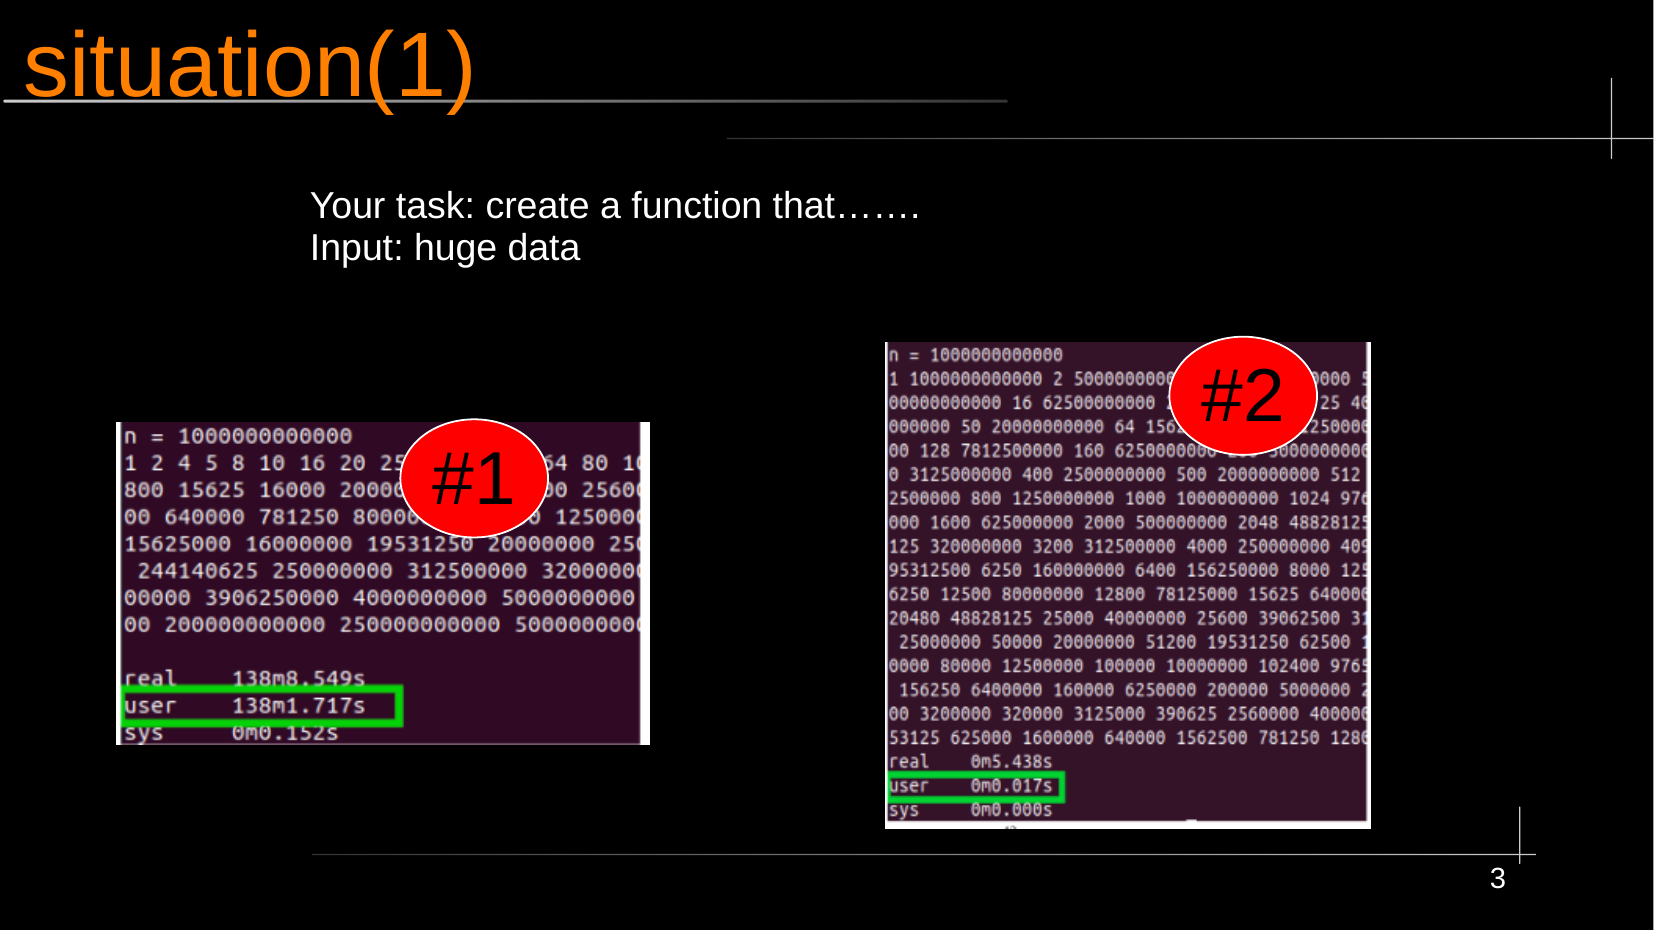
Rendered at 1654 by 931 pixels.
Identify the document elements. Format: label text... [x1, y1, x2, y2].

picture [116, 422, 650, 745]
text_box #2 [1169, 336, 1318, 455]
text_box Your task: create a function that……. Input: huge data [295, 177, 1418, 276]
title situation(1) [23, 11, 1589, 119]
text_box #1 [400, 419, 549, 538]
picture [885, 342, 1371, 829]
